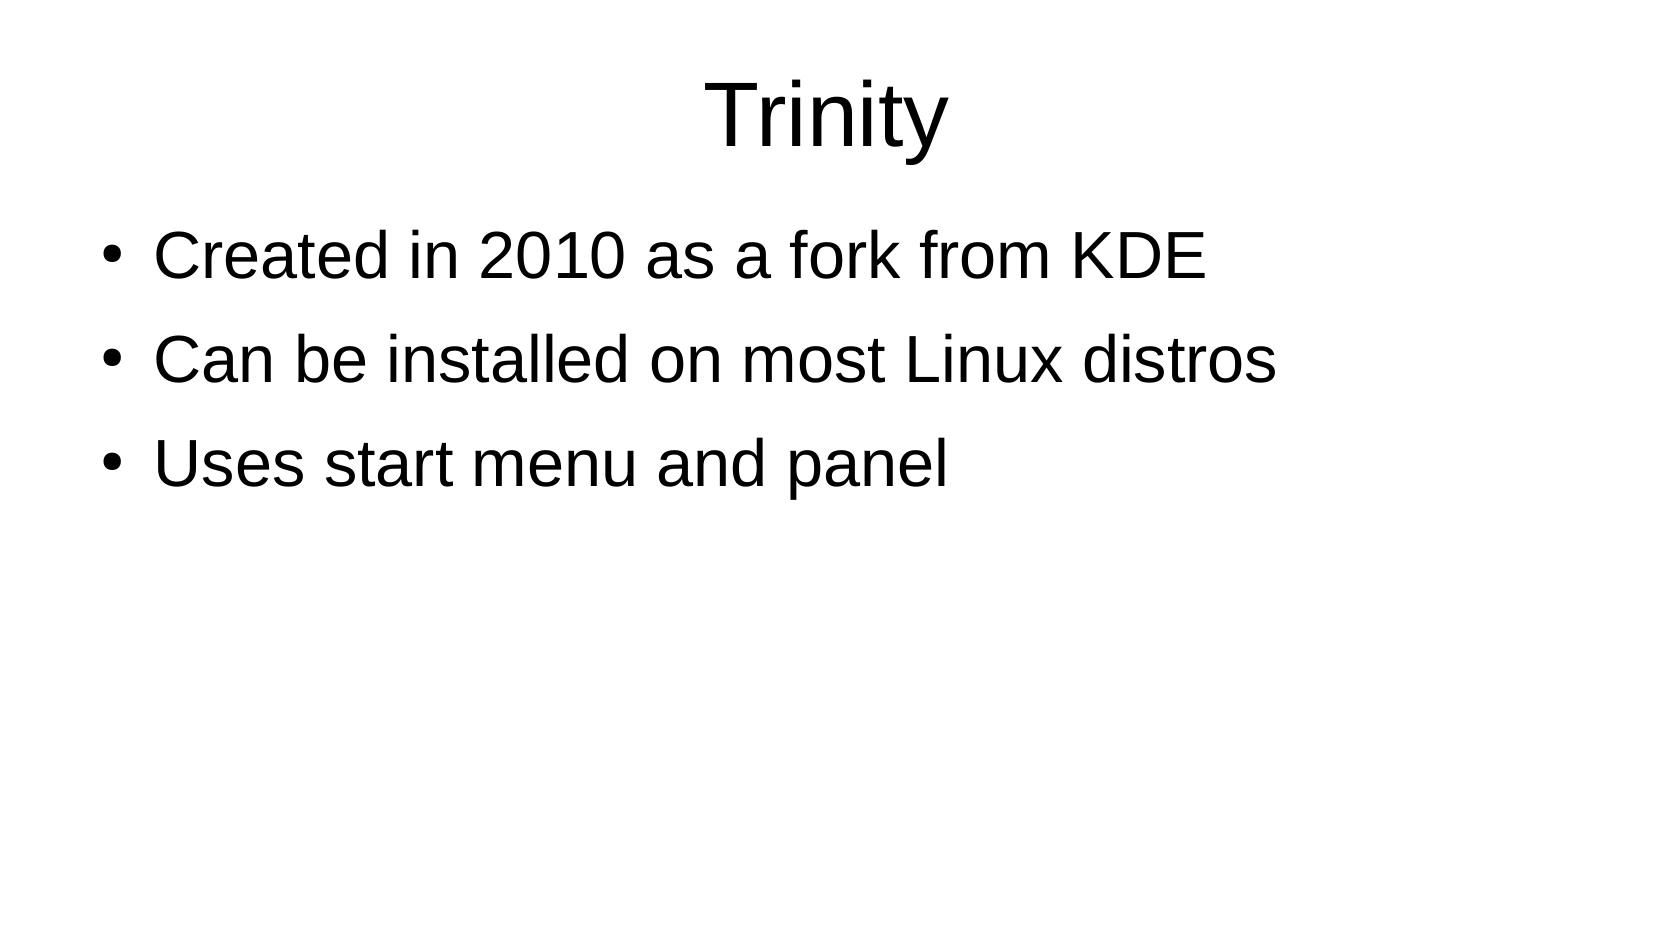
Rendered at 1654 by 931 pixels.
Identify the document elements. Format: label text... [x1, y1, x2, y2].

title Trinity [82, 37, 1571, 193]
list Created in 2010 as a fork from KDE Can be installed on most Linux distros Uses start menu and panel [82, 217, 1571, 758]
